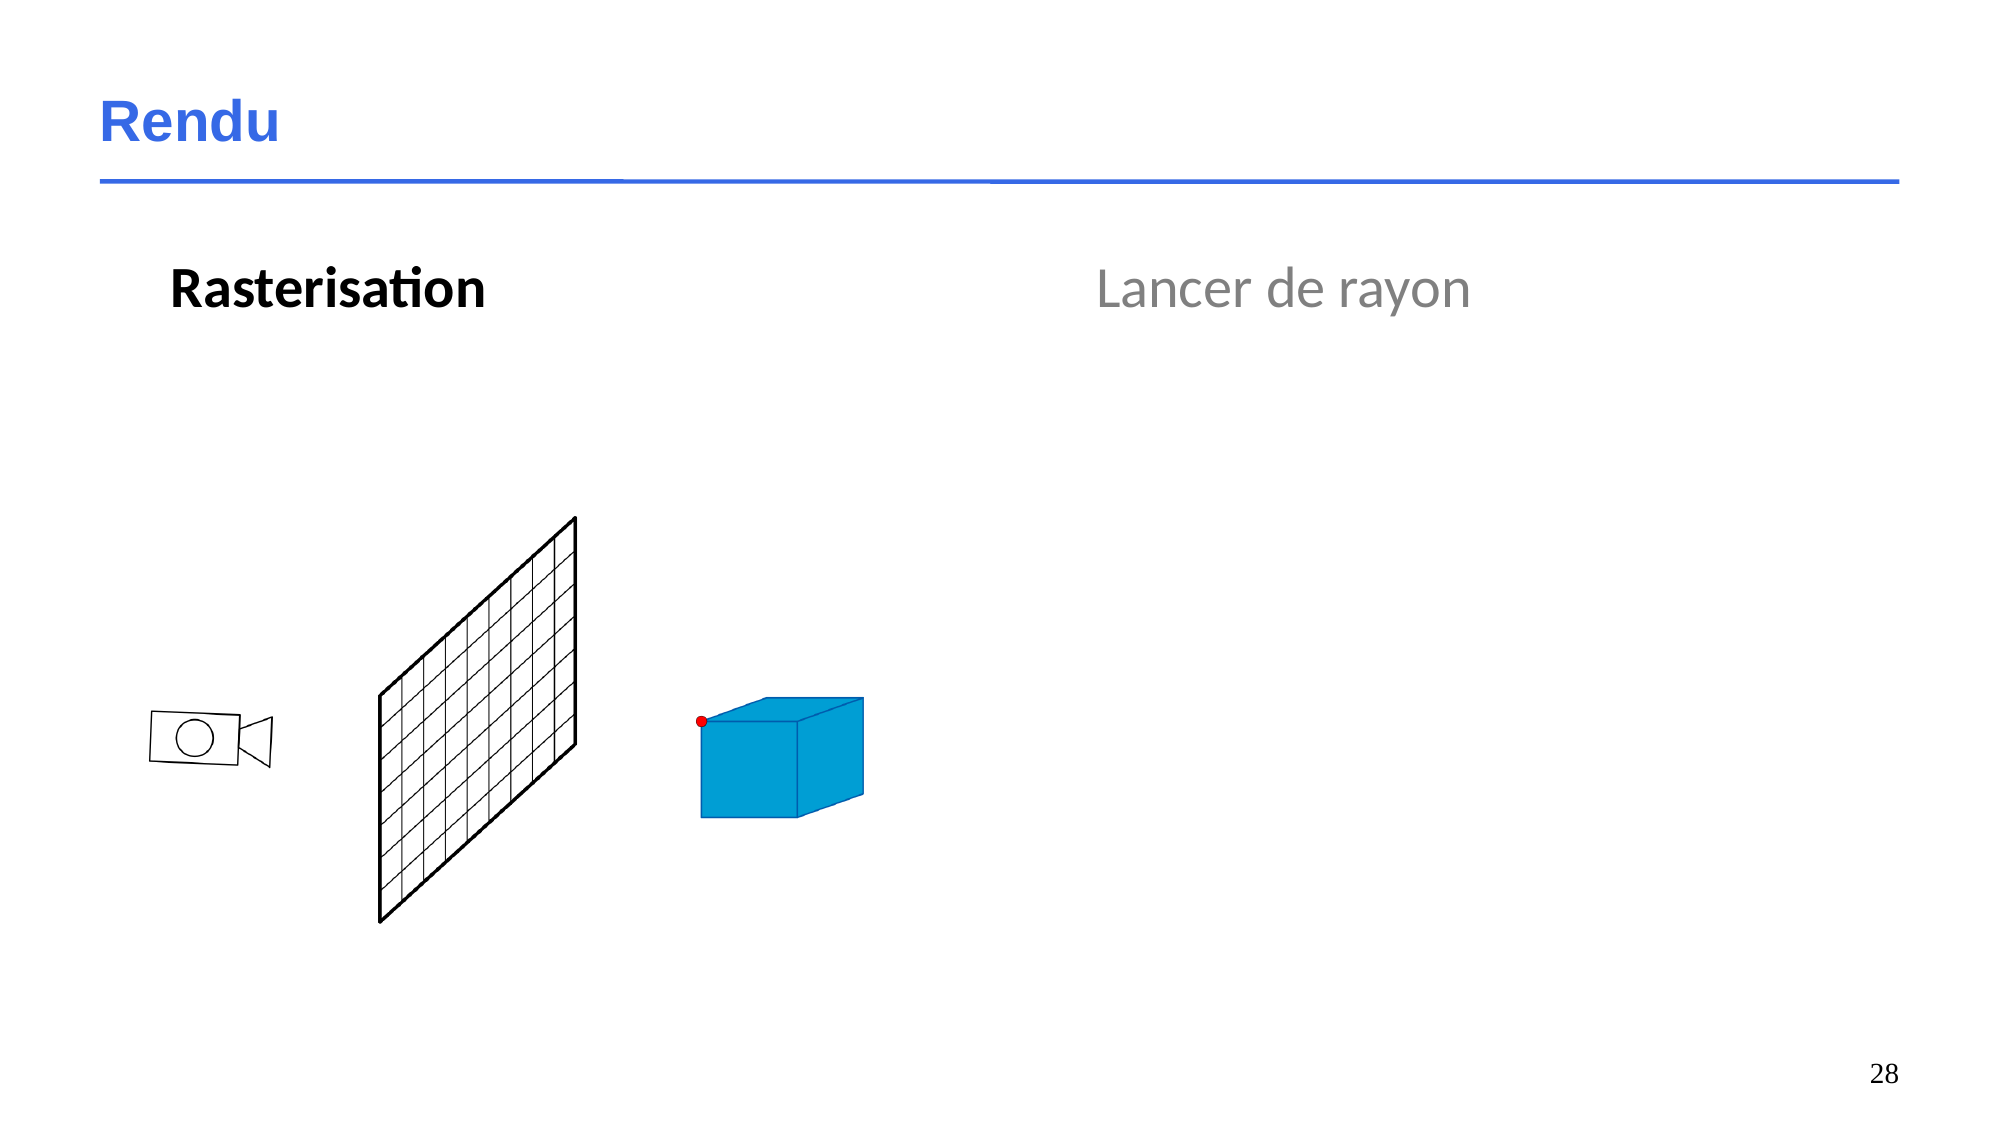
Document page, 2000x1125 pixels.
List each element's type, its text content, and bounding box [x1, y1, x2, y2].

list Rasterisation Lancer de rayon [99, 263, 1900, 976]
title Rendu [99, 27, 1900, 215]
